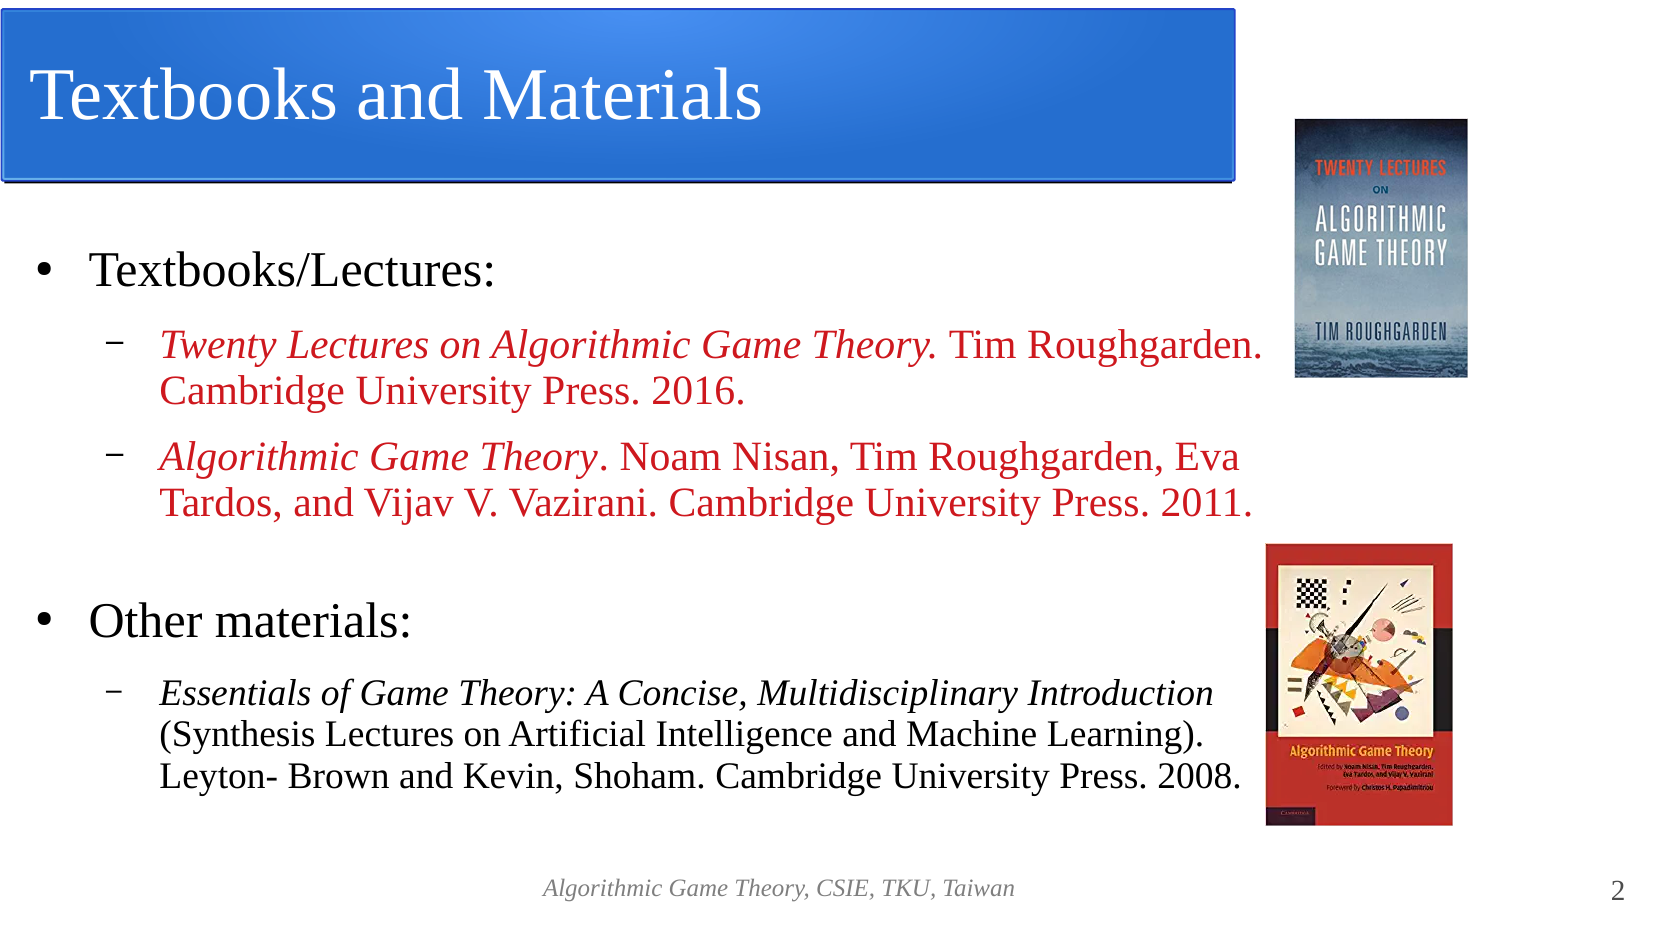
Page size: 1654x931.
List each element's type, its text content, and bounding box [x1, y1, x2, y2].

title Textbooks and Materials [29, 17, 1138, 172]
picture [1265, 543, 1453, 826]
picture [1294, 118, 1468, 378]
list Textbooks/Lectures: Twenty Lectures on Algorithmic Game Theory. Tim Roughgarden. Cambridge University Press. 2016. Algorithmic Game Theory. Noam Nisan, Tim Roughgarden, Eva Tardos, and Vijav V. Vazirani. Cambridge University Press. 2011. Other materials: Essentials of Game Theory: A Concise, Multidisciplinary Introduction (Synthesis Lectures on Artificial Intelligence and Machine Learning). Leyton- Brown and Kevin, Shoham. Cambridge University Press. 2008. [17, 242, 1317, 839]
